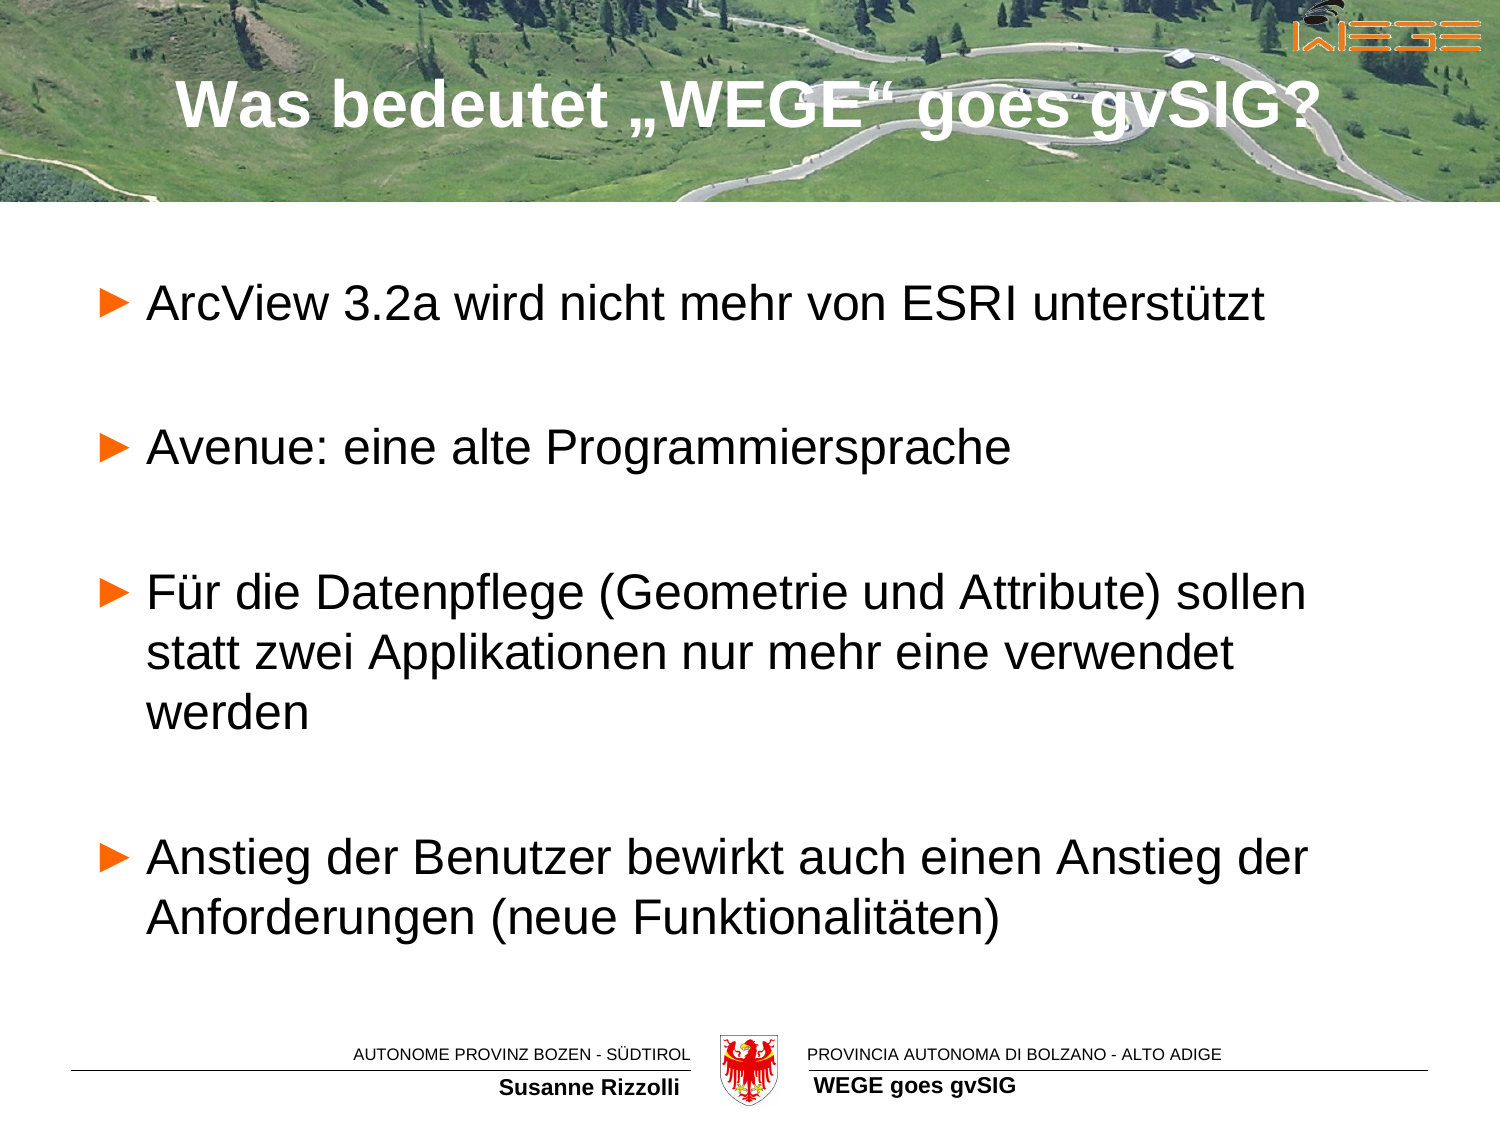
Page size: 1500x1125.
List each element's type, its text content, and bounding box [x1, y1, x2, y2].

picture [0, 72, 1500, 202]
list ArcView 3.2a wird nicht mehr von ESRI unterstützt Avenue: eine alte Programmiersprache Für die Datenpflege (Geometrie und Attribute) sollen statt zwei Applikationen nur mehr eine verwendet werden Anstieg der Benutzer bewirkt auch einen Anstieg der Anforderungen (neue Funktionalitäten) [75, 262, 1426, 1125]
title Was bedeutet „WEGE“ goes gvSIG? [75, 7, 1426, 195]
